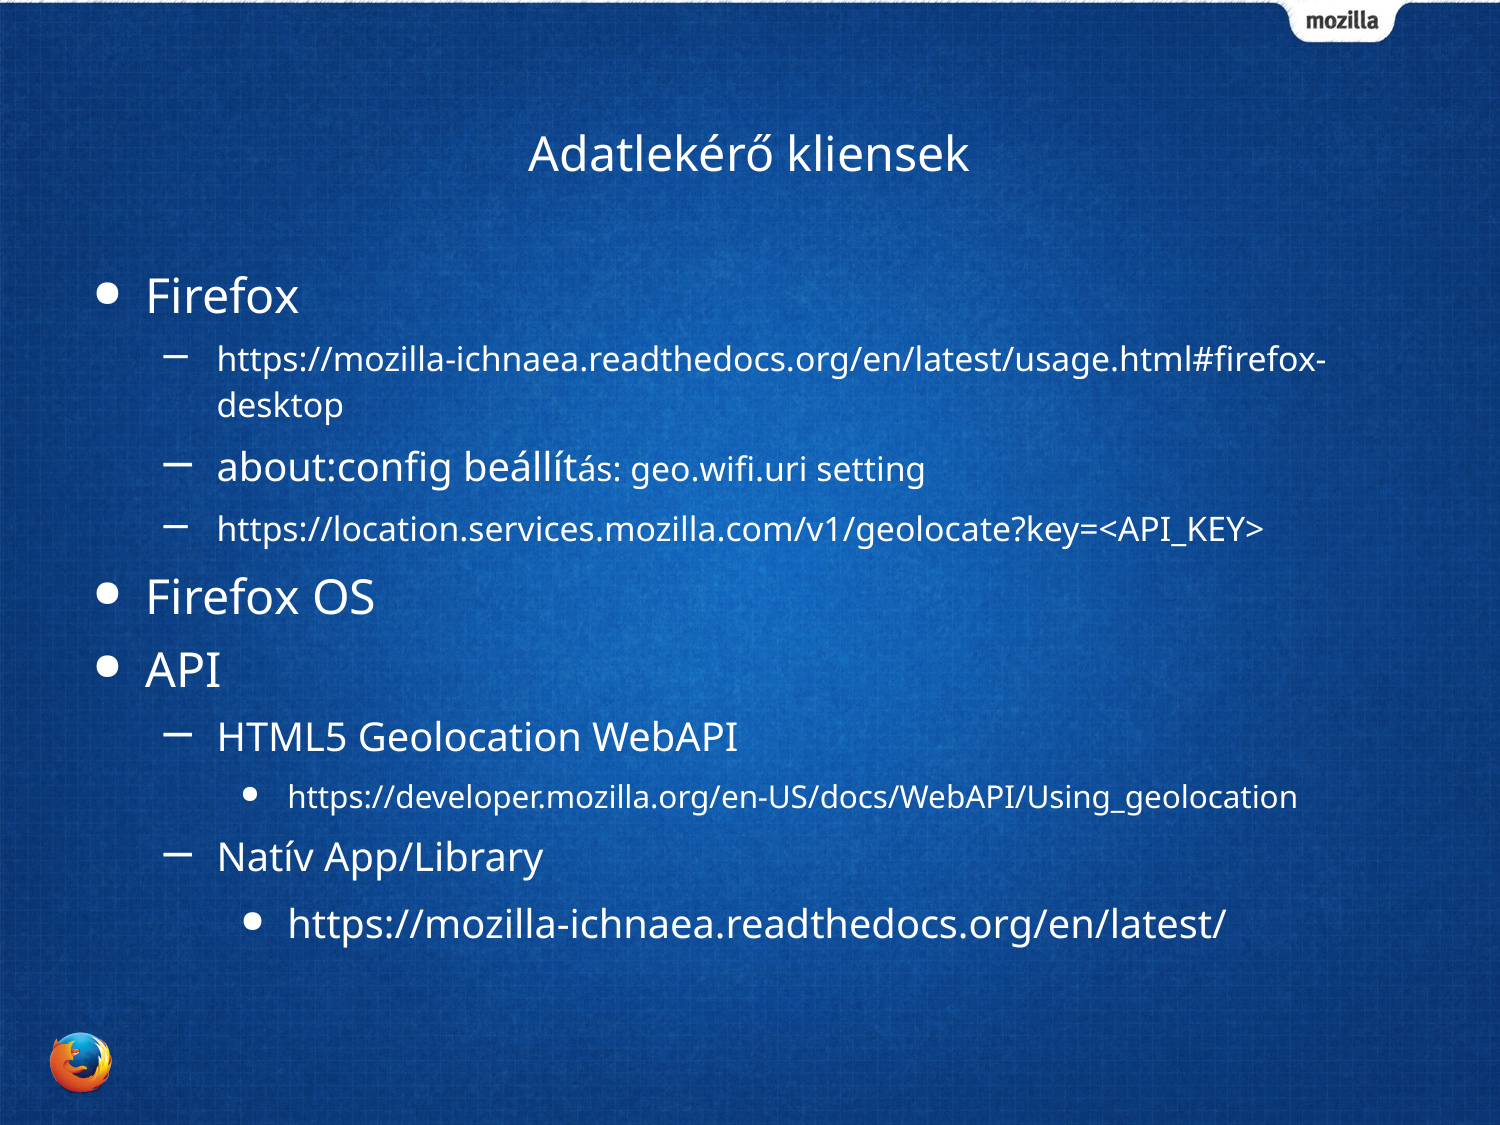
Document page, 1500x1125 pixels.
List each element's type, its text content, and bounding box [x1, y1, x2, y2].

picture [0, 0, 1500, 1125]
list Firefox https://mozilla-ichnaea.readthedocs.org/en/latest/usage.html#firefox-desktop about:config beállítás: geo.wifi.uri setting https://location.services.mozilla.com/v1/geolocate?key=<API_KEY> Firefox OS API HTML5 Geolocation WebAPI https://developer.mozilla.org/en-US/docs/WebAPI/Using_geolocation Natív App/Library https://mozilla-ichnaea.readthedocs.org/en/latest/ [75, 262, 1425, 1005]
title Adatlekérő kliensek [75, 45, 1425, 233]
